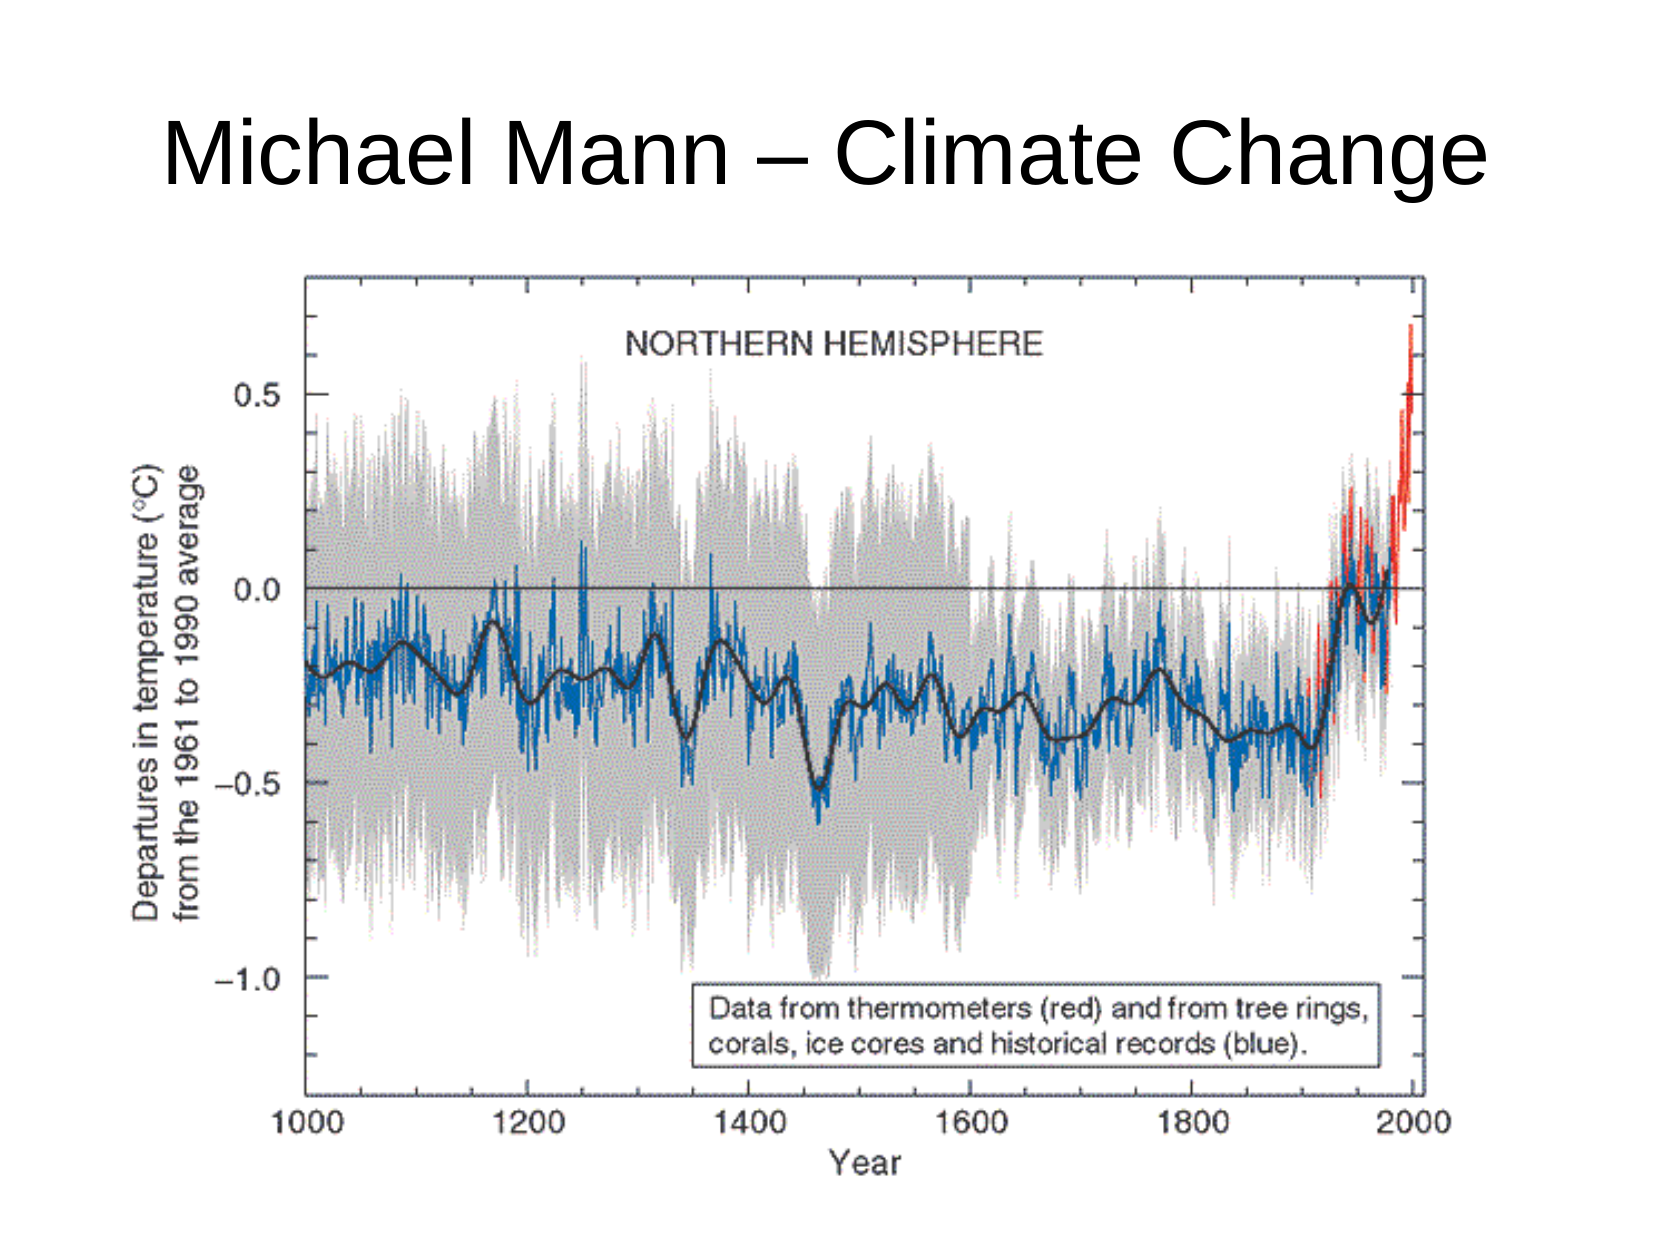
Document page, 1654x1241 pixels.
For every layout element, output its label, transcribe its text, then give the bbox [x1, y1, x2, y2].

picture [120, 269, 1456, 1187]
title Michael Mann – Climate Change [82, 49, 1571, 257]
